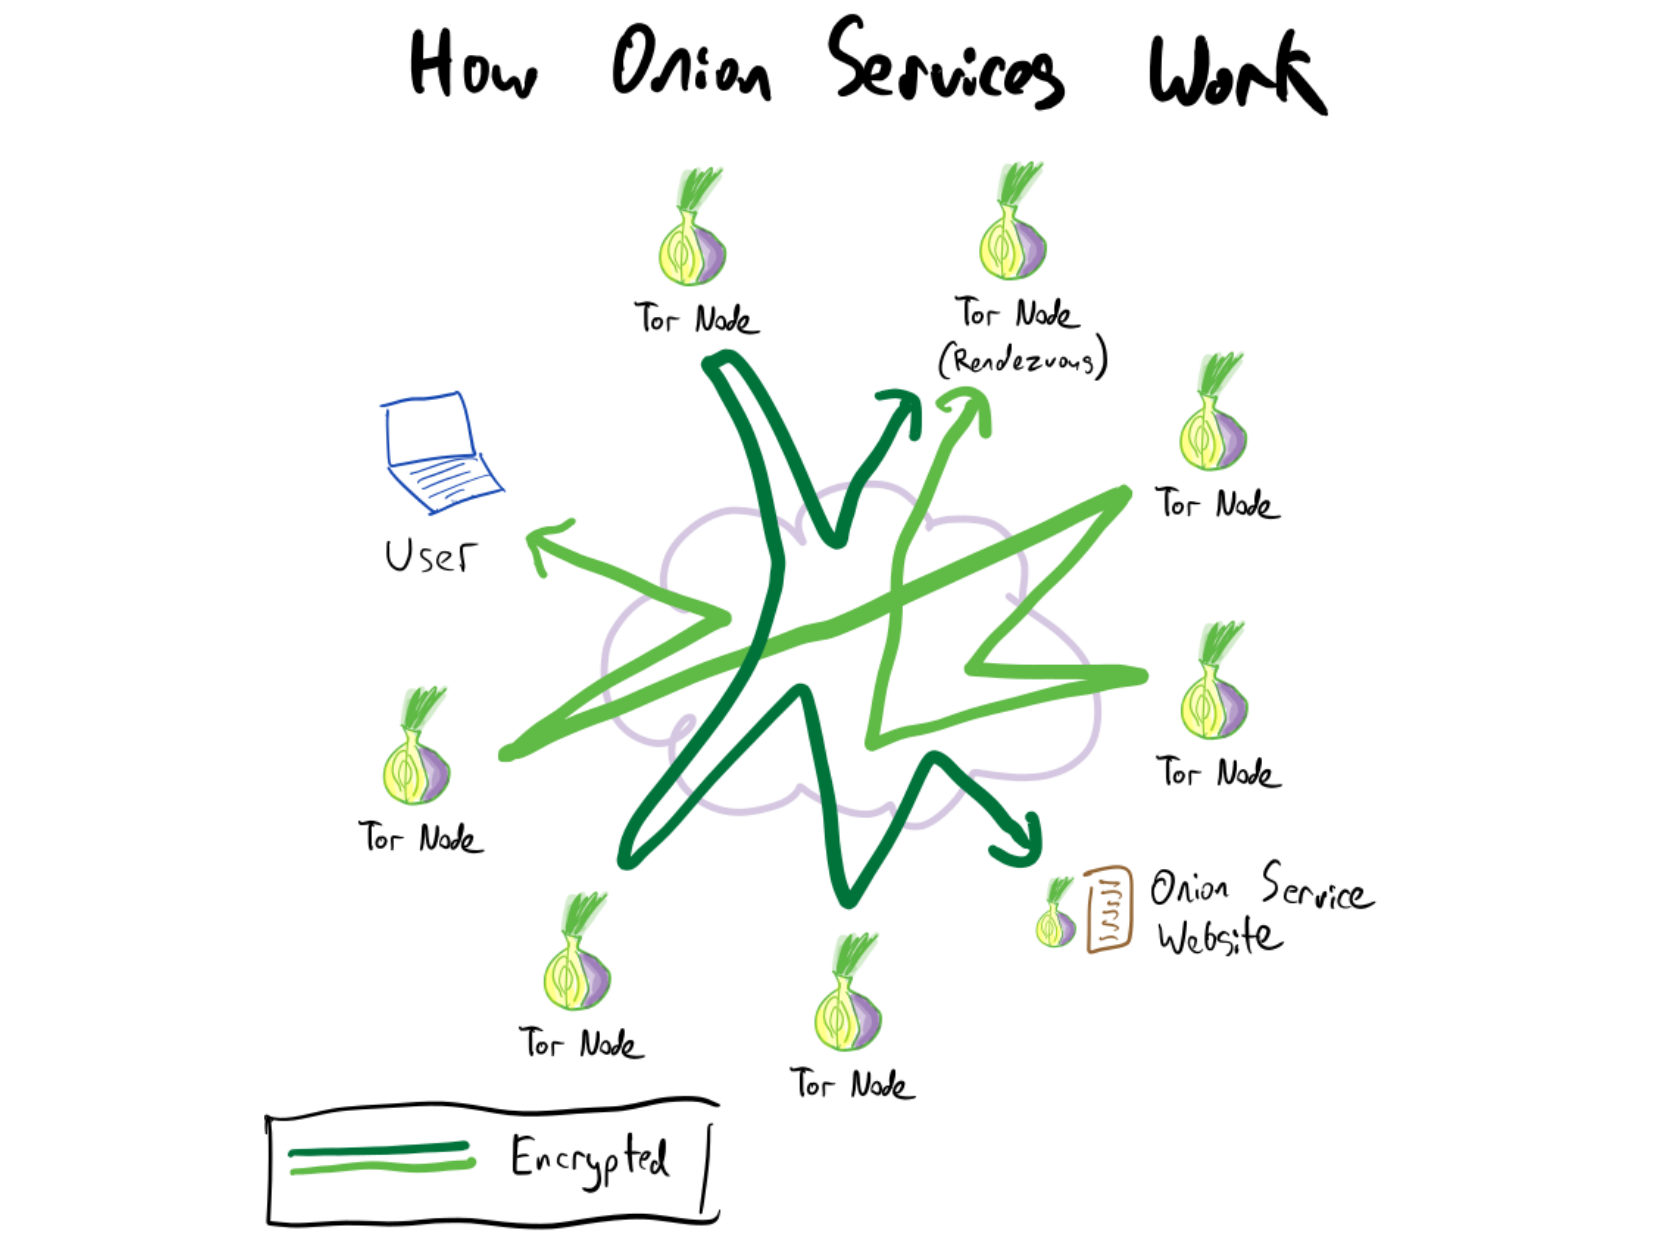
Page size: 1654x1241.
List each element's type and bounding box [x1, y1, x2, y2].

picture [263, 1, 1390, 1239]
